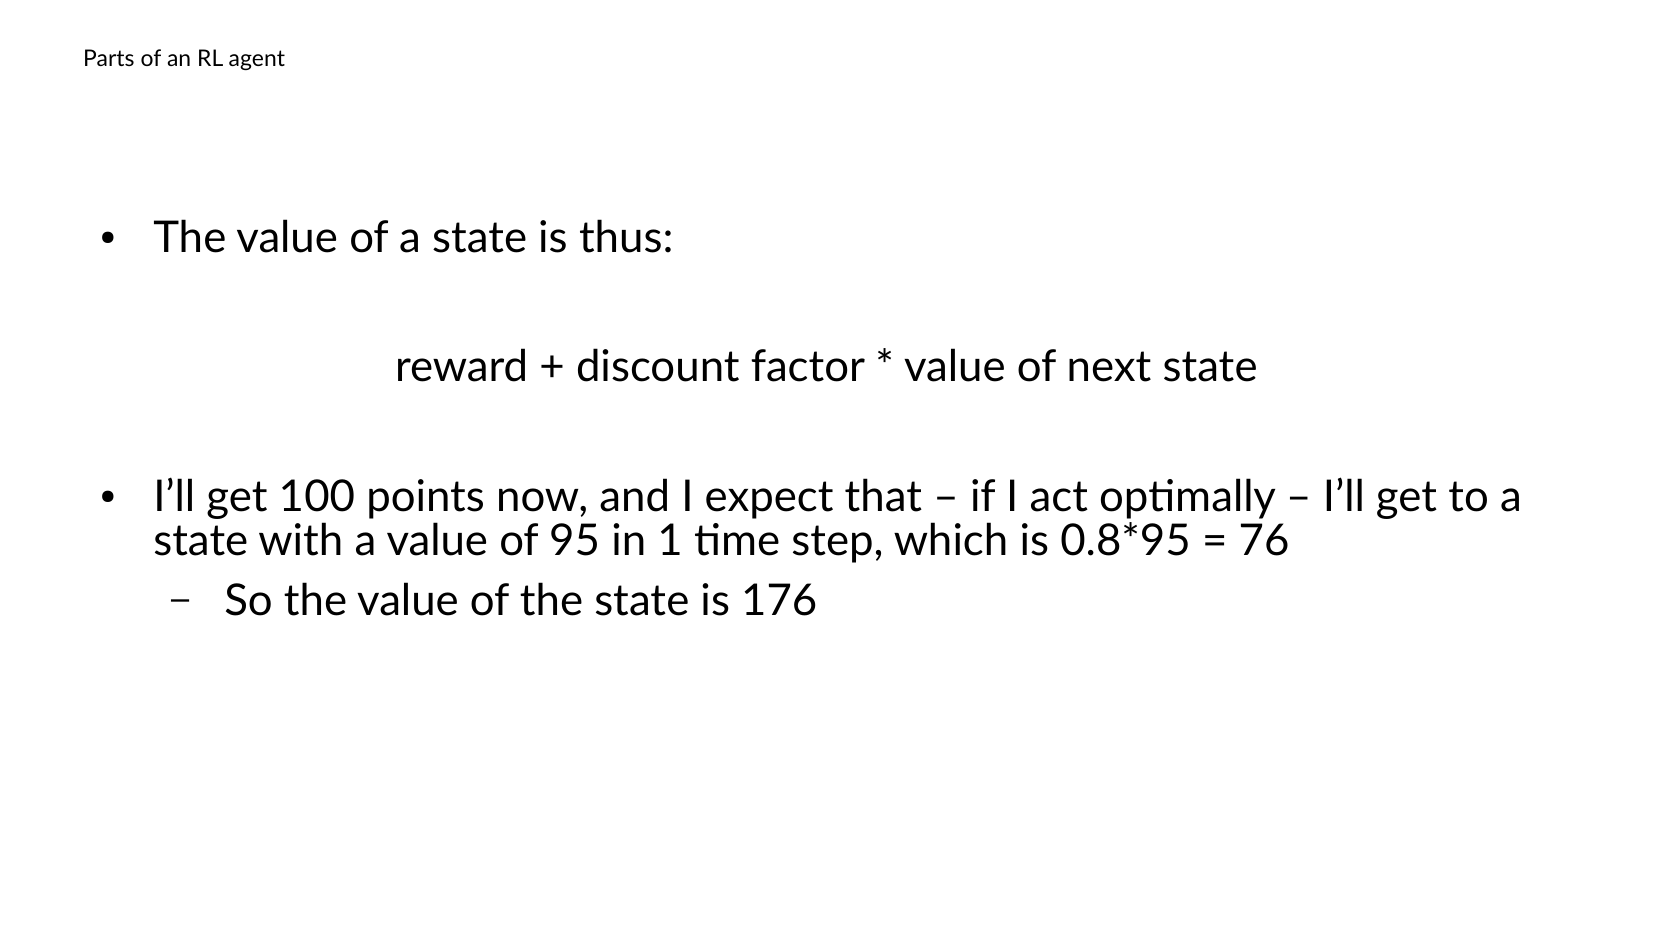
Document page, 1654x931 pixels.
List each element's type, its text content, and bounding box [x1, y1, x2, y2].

list The value of a state is thus: reward + discount factor * value of next state I’ll get 100 points now, and I expect that – if I act optimally – I’ll get to a state with a value of 95 in 1 time step, which is 0.8*95 = 76 So the value of the state is 176 [82, 217, 1571, 839]
title Parts of an RL agent [83, 0, 1571, 119]
